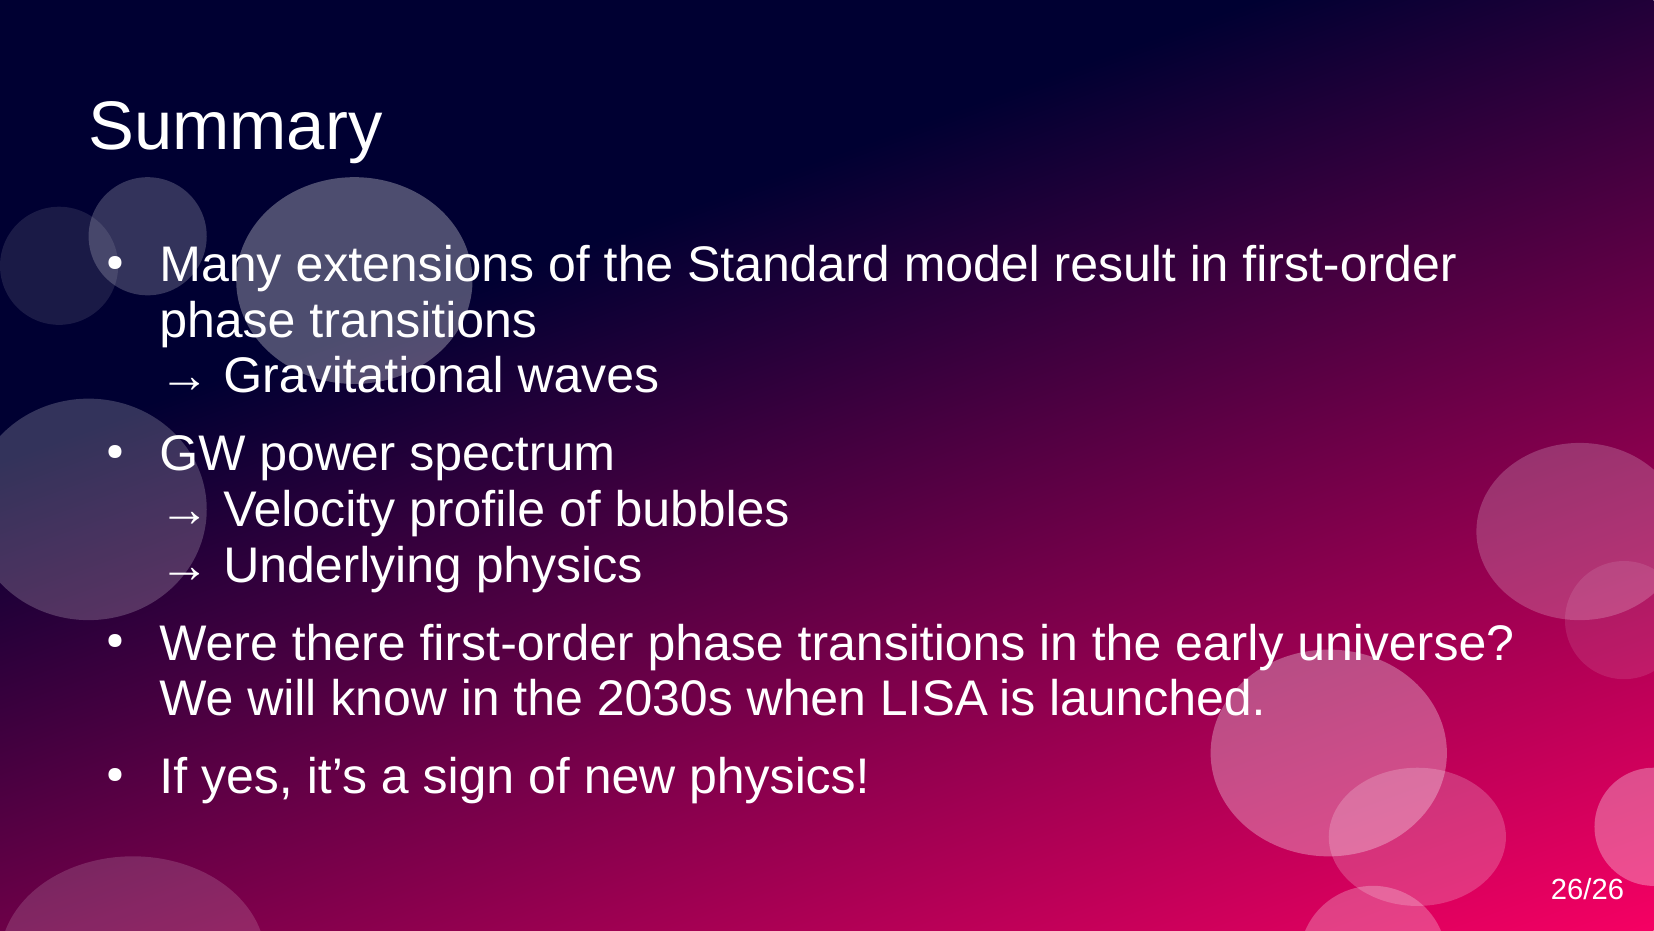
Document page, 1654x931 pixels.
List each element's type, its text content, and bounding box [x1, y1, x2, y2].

title Summary [88, 44, 1565, 207]
list Many extensions of the Standard model result in first-order phase transitions → Gravitational waves GW power spectrum → Velocity profile of bubbles → Underlying physics Were there first-order phase transitions in the early universe?We will know in the 2030s when LISA is launched. If yes, it’s a sign of new physics! [88, 236, 1565, 827]
